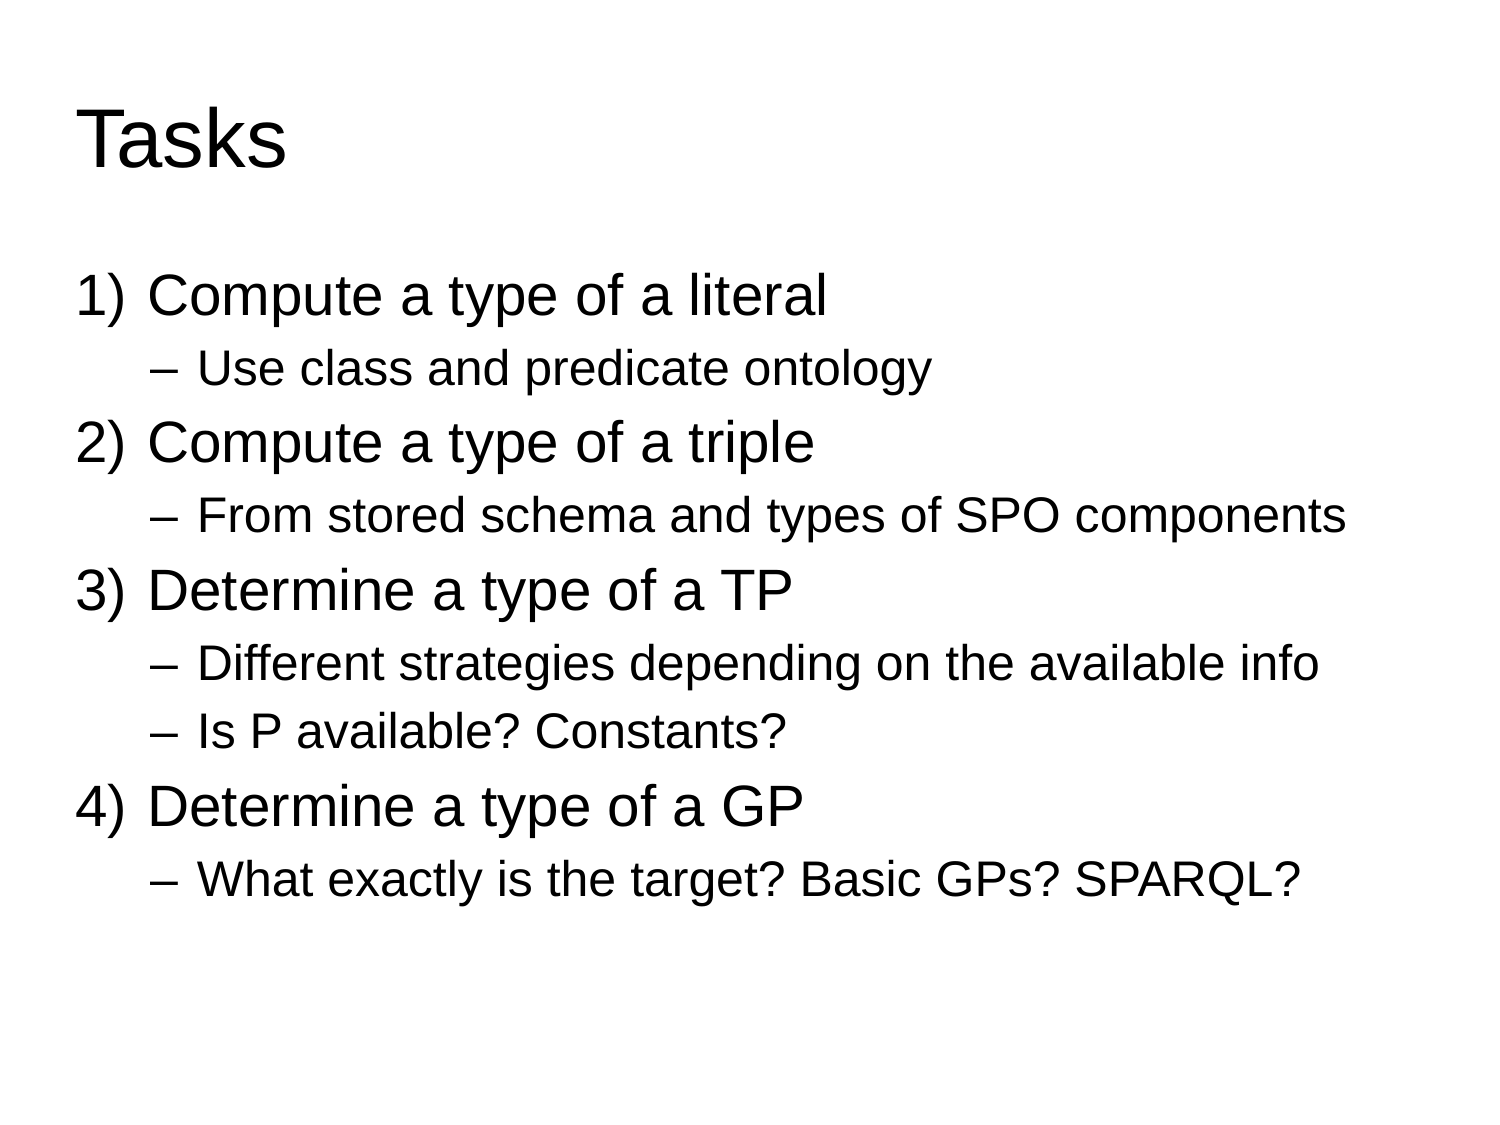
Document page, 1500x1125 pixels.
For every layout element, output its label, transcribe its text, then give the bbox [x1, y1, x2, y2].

title Tasks [75, 45, 1426, 233]
list Compute a type of a literal Use class and predicate ontology Compute a type of a triple From stored schema and types of SPO components Determine a type of a TP Different strategies depending on the available info Is P available? Constants? Determine a type of a GP What exactly is the target? Basic GPs? SPARQL? [75, 262, 1477, 1011]
